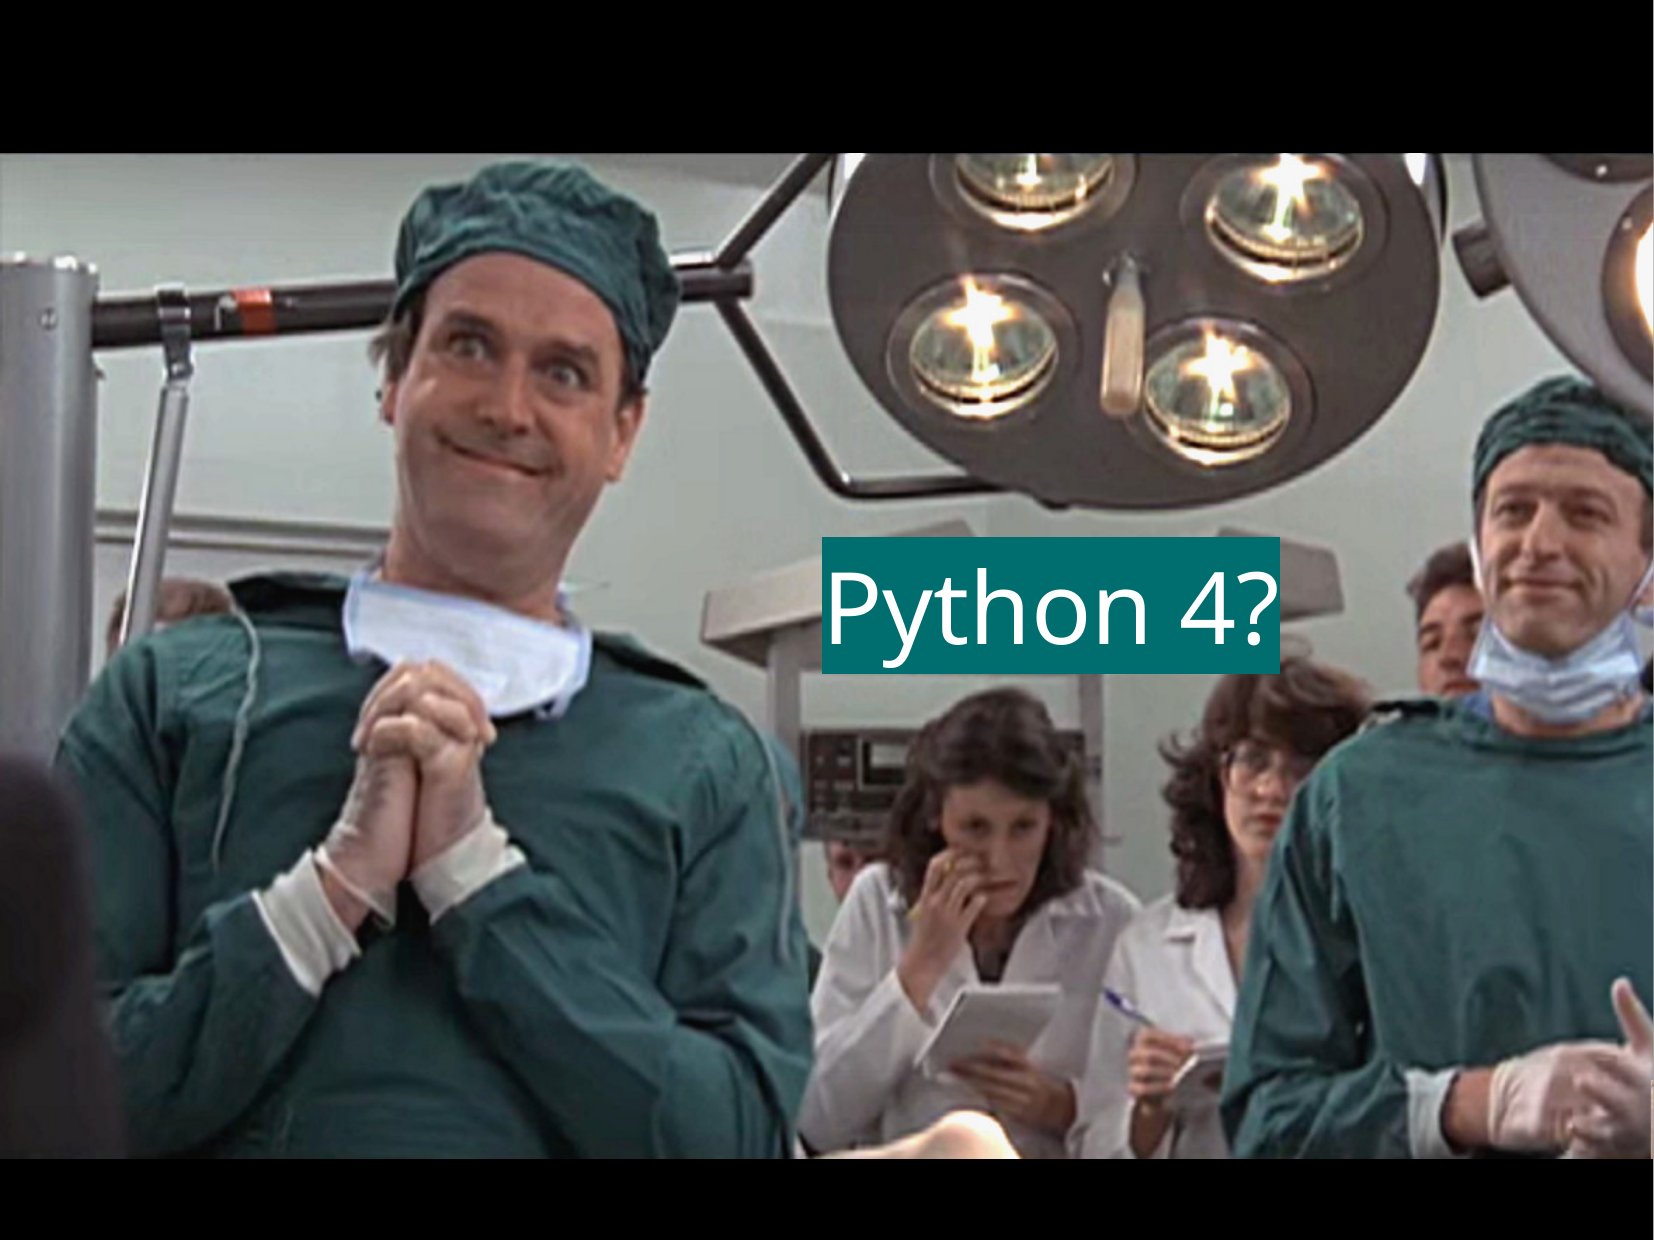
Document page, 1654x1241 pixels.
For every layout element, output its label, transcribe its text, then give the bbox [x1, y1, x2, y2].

picture [0, 153, 1654, 1159]
title Python 4? [821, 493, 1431, 718]
